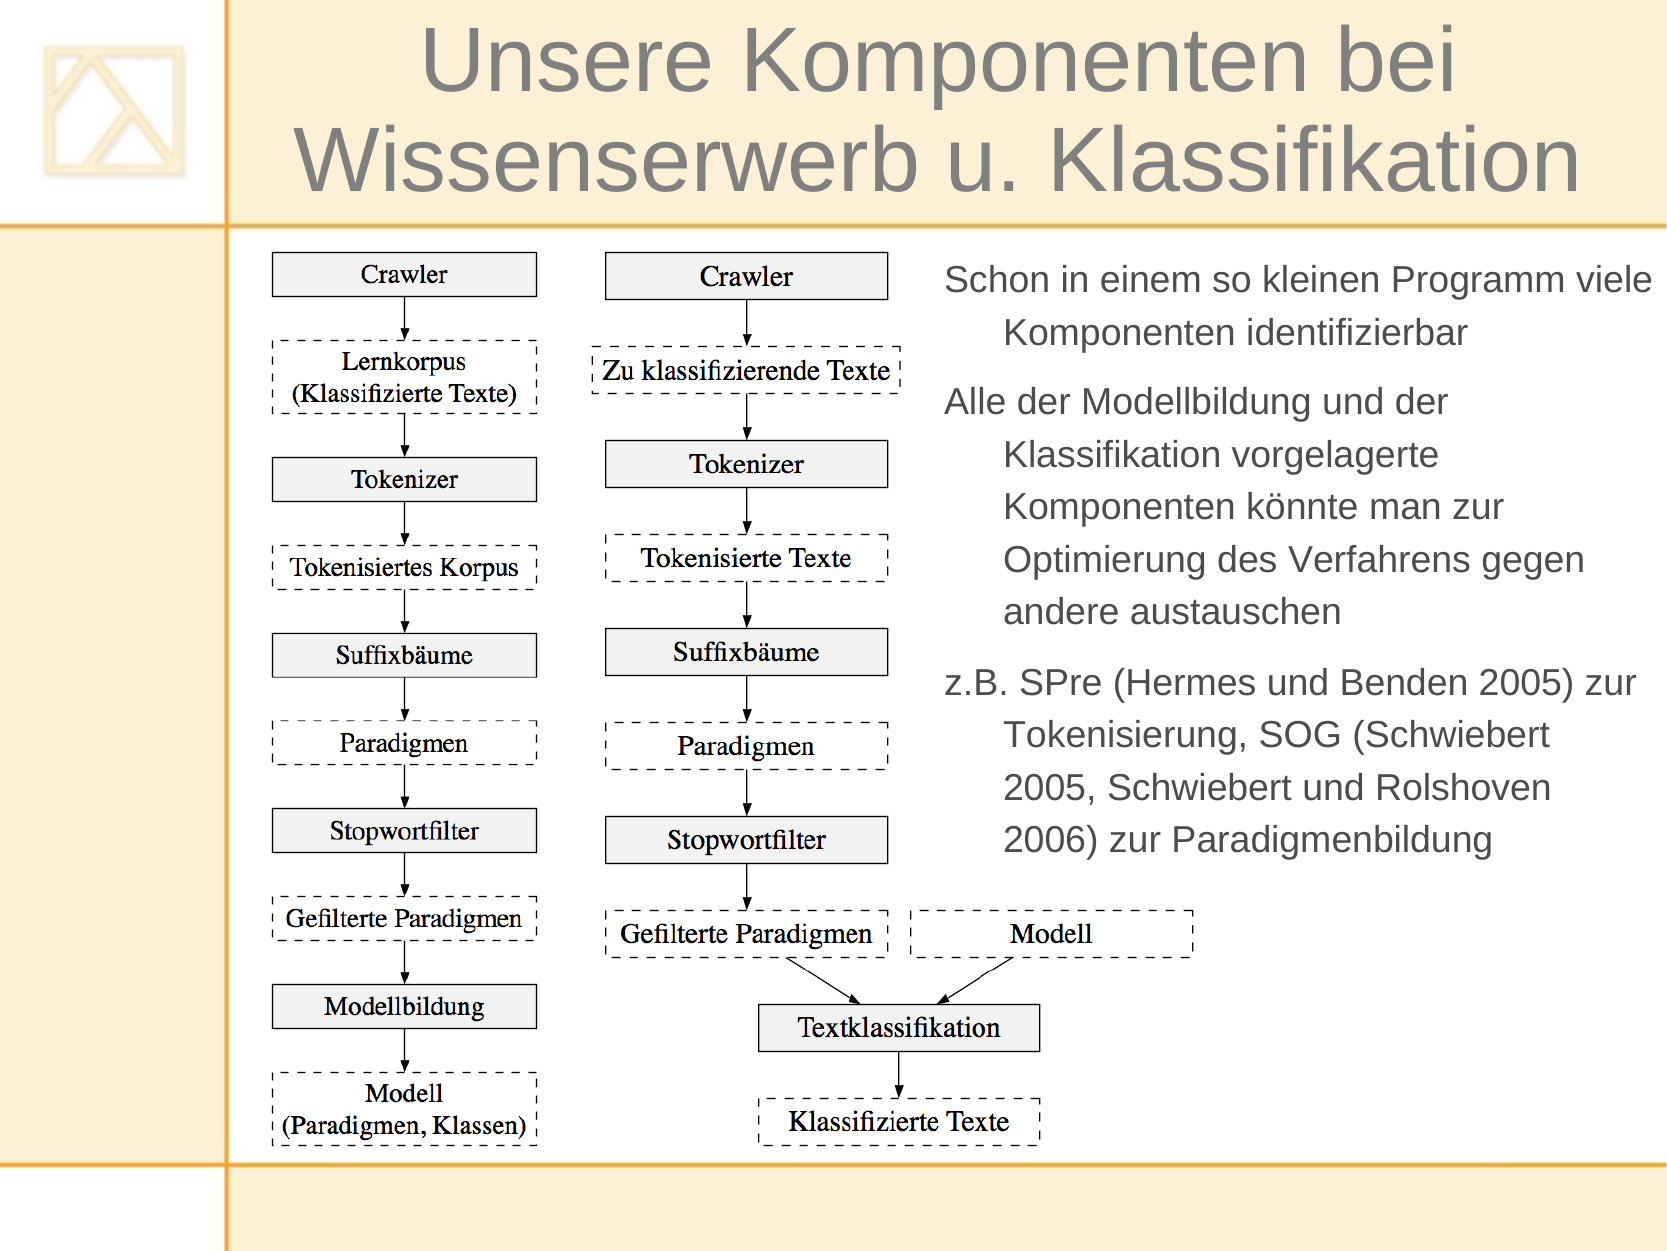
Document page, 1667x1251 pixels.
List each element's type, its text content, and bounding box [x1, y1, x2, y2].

title Unsere Komponenten bei Wissenserwerb u. Klassifikation [268, 0, 1611, 238]
list Schon in einem so kleinen Programm viele Komponenten identifizierbar Alle der Modellbildung und der Klassifikation vorgelagerte Komponenten könnte man zur Optimierung des Verfahrens gegen andere austauschen z.B. SPre (Hermes und Benden 2005) zur Tokenisierung, SOG (Schwiebert 2005, Schwiebert und Rolshoven 2006) zur Paradigmenbildung [915, 248, 1654, 886]
picture [0, 0, 1667, 1251]
